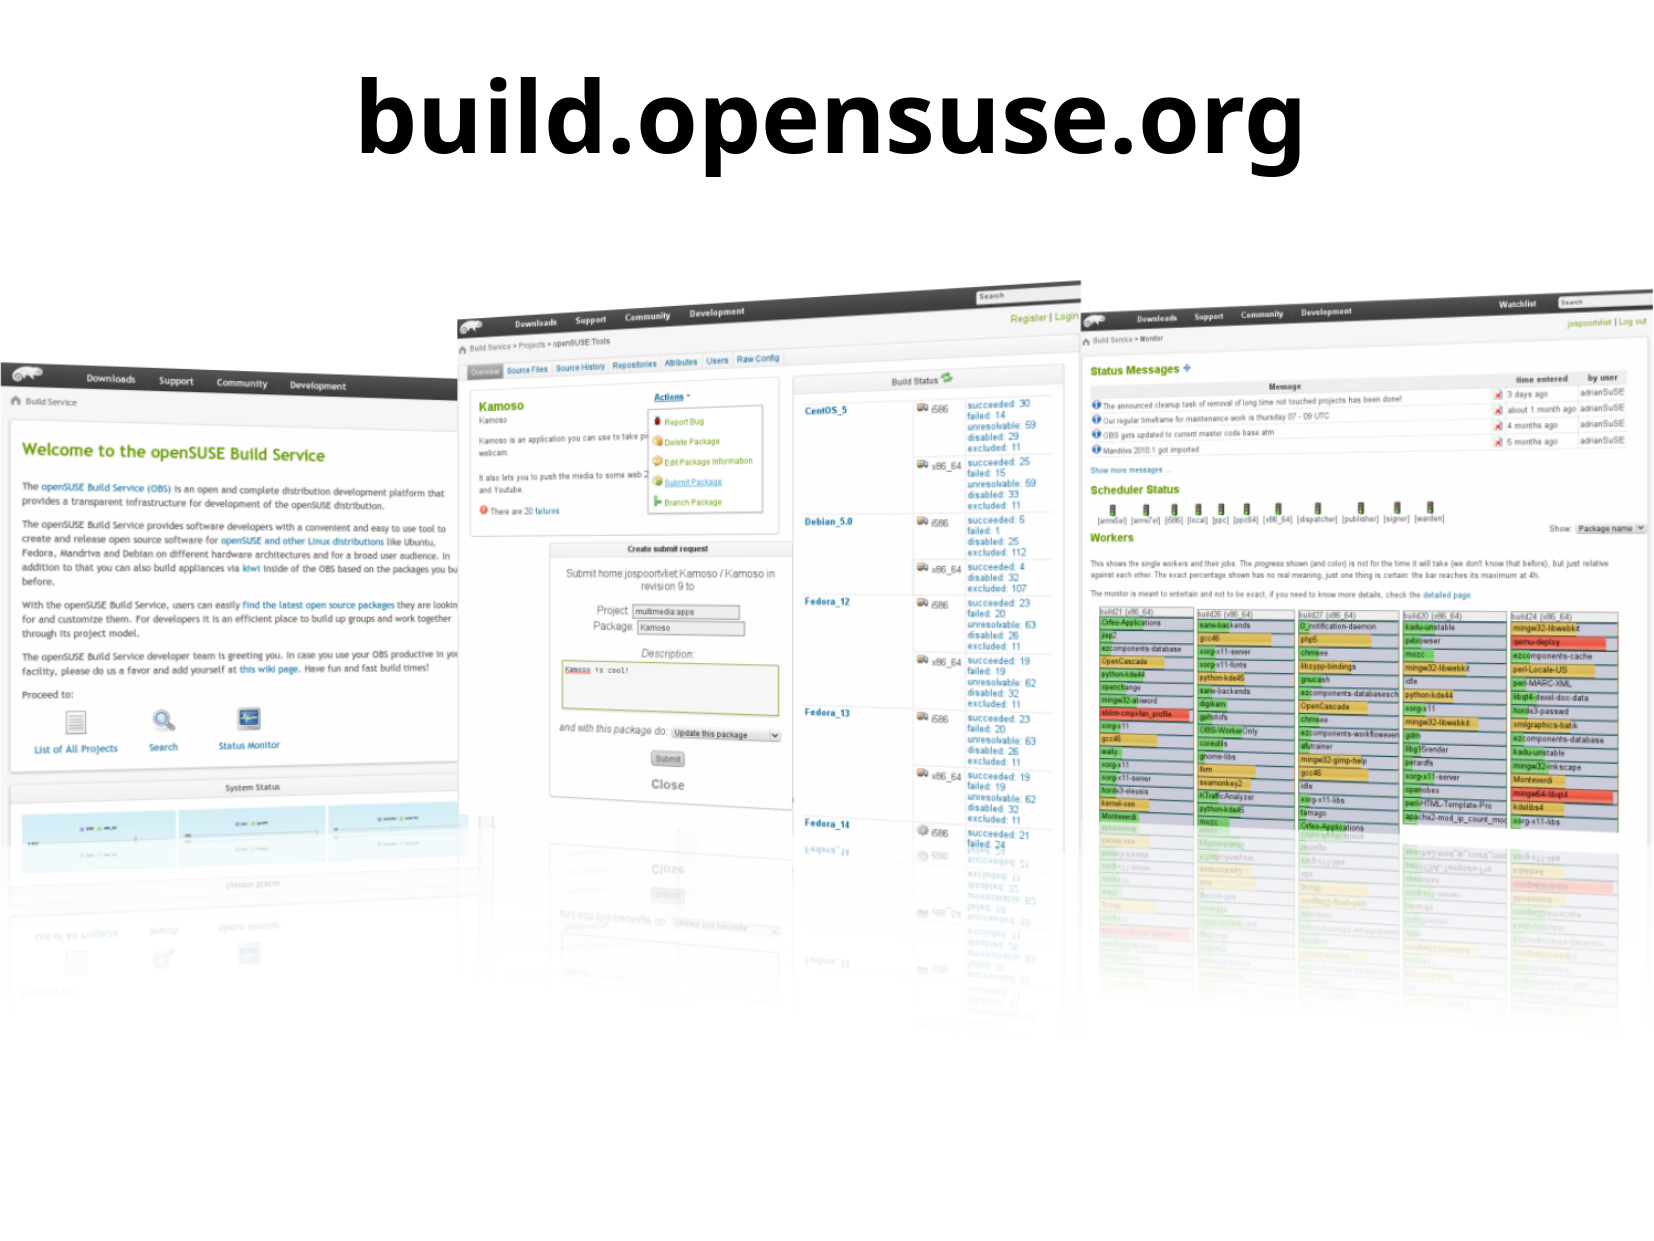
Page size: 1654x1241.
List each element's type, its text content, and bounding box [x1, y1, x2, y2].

text_box build.opensuse.org [331, 39, 1333, 191]
picture [0, 275, 1654, 1049]
